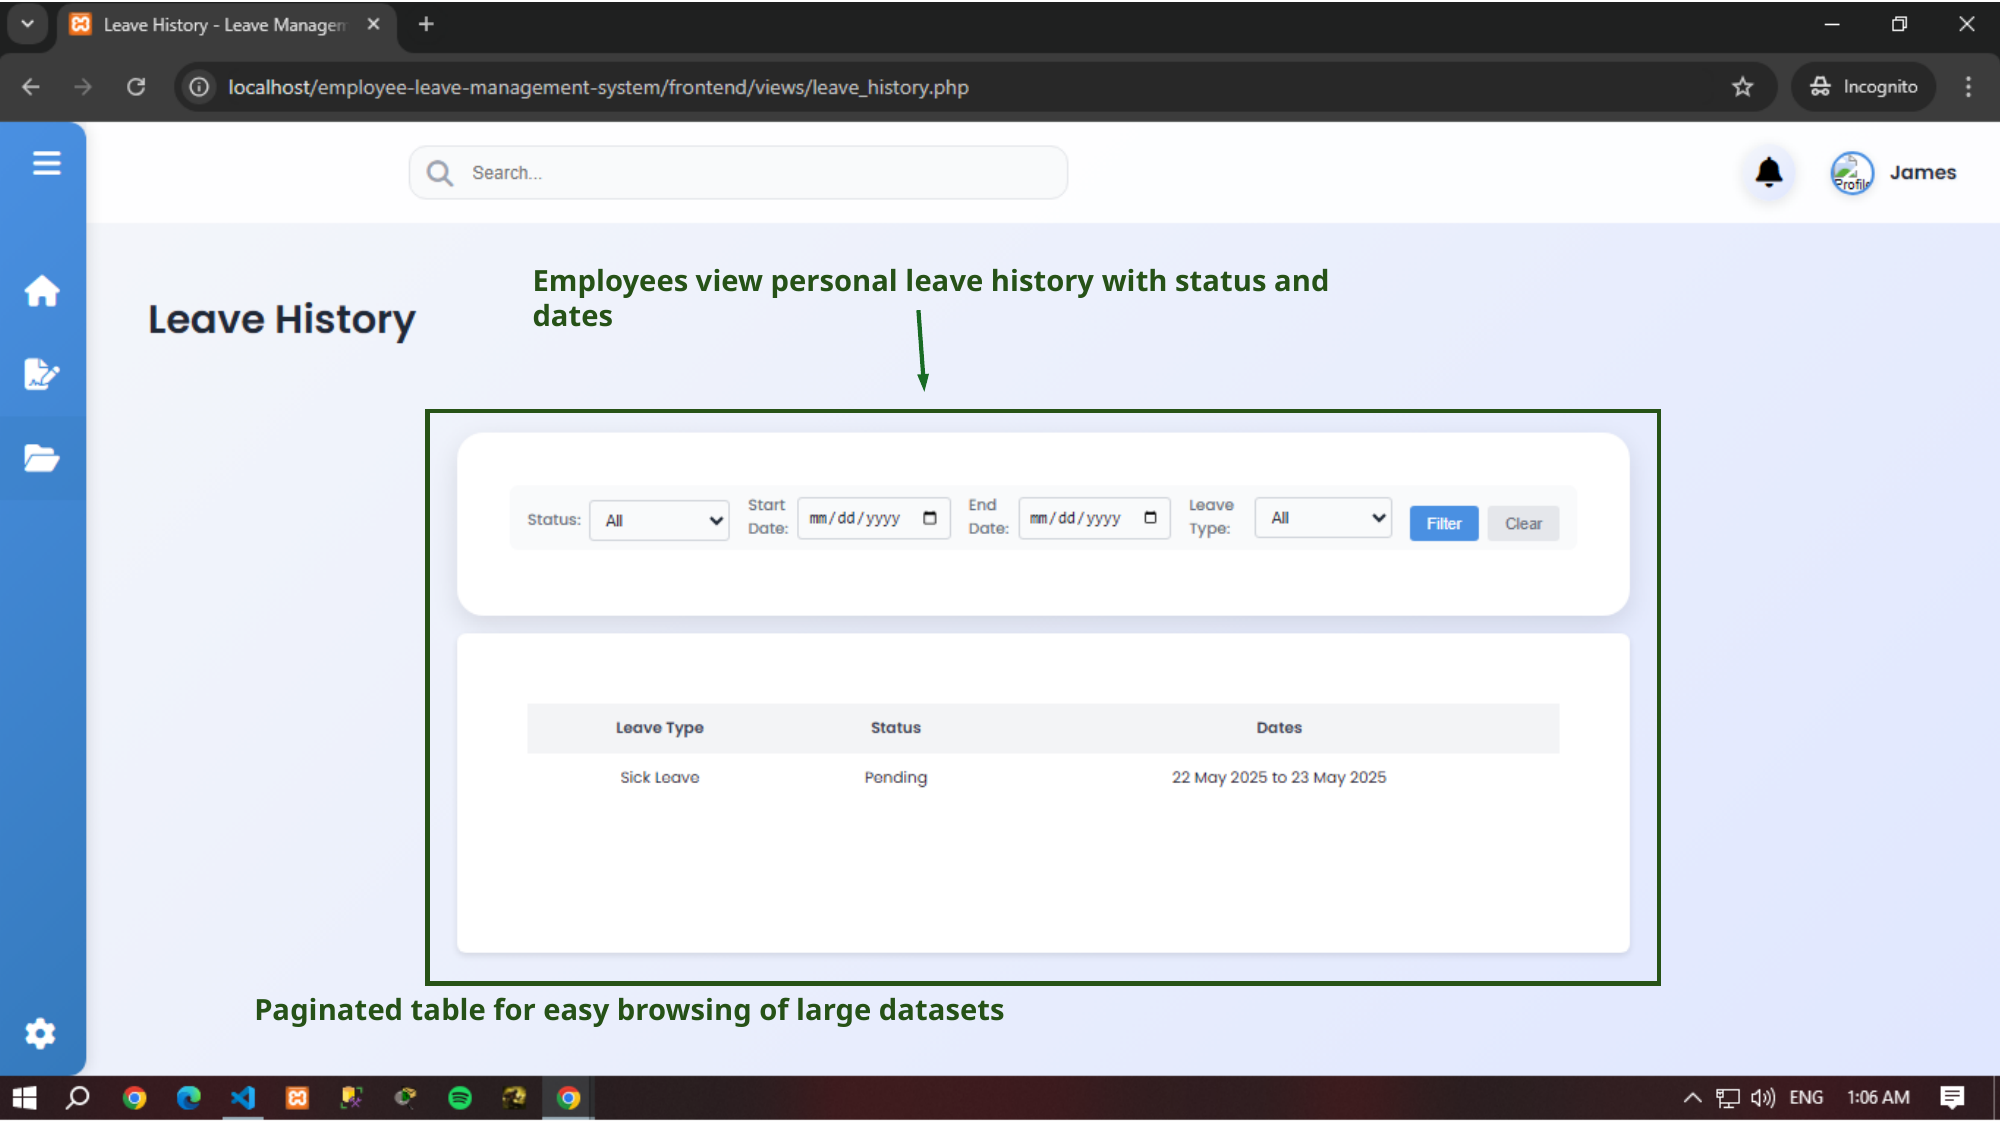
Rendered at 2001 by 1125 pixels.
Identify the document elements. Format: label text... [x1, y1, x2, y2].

picture [0, 2, 2000, 1123]
text_box Employees view personal leave history with status and dates [517, 255, 1355, 306]
text_box Paginated table for easy browsing of large datasets [239, 983, 1077, 1035]
